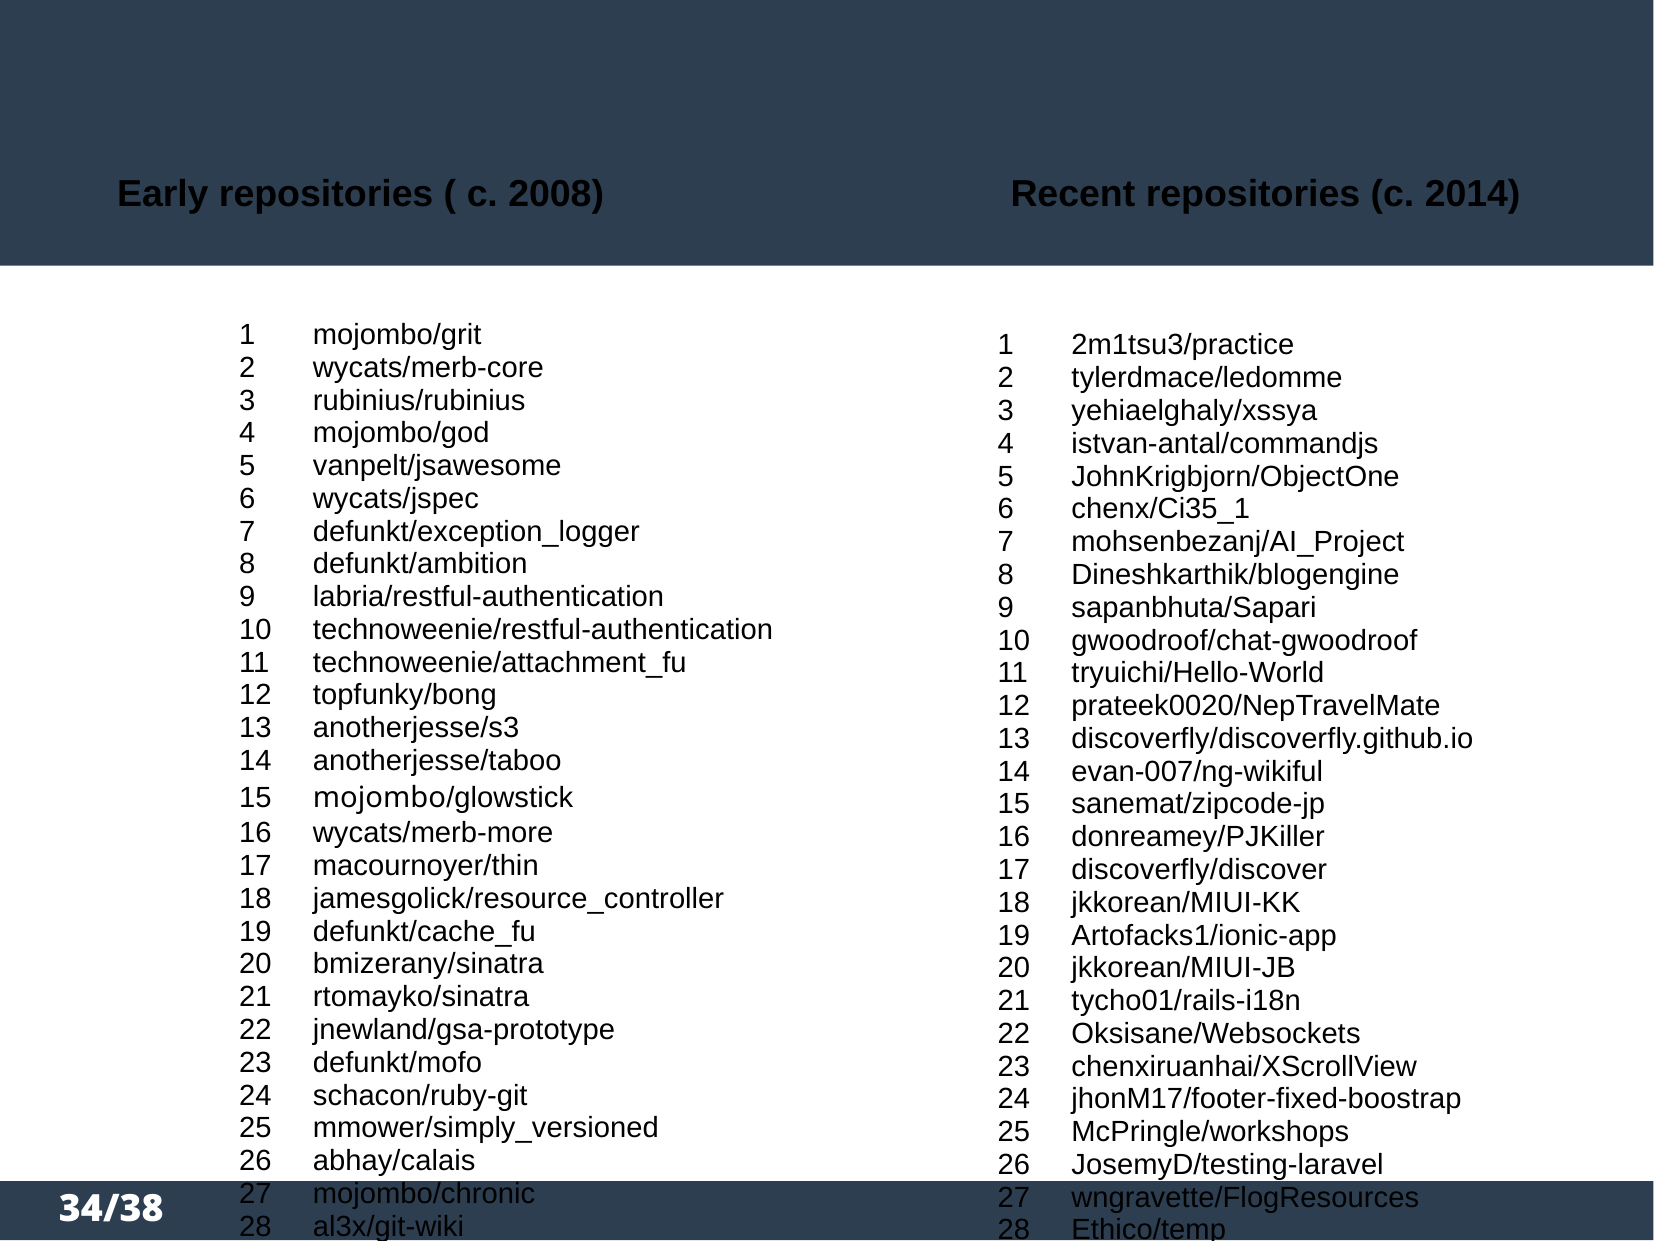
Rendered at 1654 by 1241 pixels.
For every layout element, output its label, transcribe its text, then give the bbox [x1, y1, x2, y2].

text_box Early repositories ( c. 2008) [102, 165, 620, 223]
text_box 1 2m1tsu3/practice 2 tylerdmace/ledomme 3 yehiaelghaly/xssya 4 istvan-antal/commandjs 5 JohnKrigbjorn/ObjectOne 6 chenx/Ci35_1 7 mohsenbezanj/AI_Project 8 Dineshkarthik/blogengine 9 sapanbhuta/Sapari 10 gwoodroof/chat-gwoodroof 11 tryuichi/Hello-World 12 prateek0020/NepTravelMate 13 discoverfly/discoverfly.github.io 14 evan-007/ng-wikiful 15 sanemat/zipcode-jp 16 donreamey/PJKiller 17 discoverfly/discover 18 jkkorean/MIUI-KK 19 Artofacks1/ionic-app 20 jkkorean/MIUI-JB 21 tycho01/rails-i18n 22 Oksisane/Websockets 23 chenxiruanhai/XScrollView 24 jhonM17/footer-fixed-boostrap 25 McPringle/workshops 26 JosemyD/testing-laravel 27 wngravette/FlogResources 28 Ethico/temp 29 Tripod2K/cse223p 30 Parbhat/tango_with_django_1.6 31 ManuelAlanis/ios 32 kowito/pnxstudio 33 raimana/activiti_merger 34 dylanling/connect_four 35 vipseo2014/game-cho-android 36 dylanling/connect 37 analoq/temvoc 38 a554b554/algorithm-competition 39 a7657z/12306_2 40 scwuhao/jumpybloc 41 jjfine/post_mail 42 h4di/PROYEK-TKPPL 43 EXOgreen/TwitchBot 44 ericcarpenterle/creepcreep 45 pt1490/ubuntu-example 46 tstrimple/cookie-parser 47 AngAven/Pulse 48 lyc4n/lyc4n.github.io 49 drjwhut/elebldc 50 mivim/fosiness [982, 321, 1505, 1241]
text_box 1 mojombo/grit 2 wycats/merb-core 3 rubinius/rubinius 4 mojombo/god 5 vanpelt/jsawesome 6 wycats/jspec 7 defunkt/exception_logger 8 defunkt/ambition 9 labria/restful-authentication 10 technoweenie/restful-authentication 11 technoweenie/attachment_fu 12 topfunky/bong 13 anotherjesse/s3 14 anotherjesse/taboo 15 mojombo/glowstick 16 wycats/merb-more 17 macournoyer/thin 18 jamesgolick/resource_controller 19 defunkt/cache_fu 20 bmizerany/sinatra 21 rtomayko/sinatra 22 jnewland/gsa-prototype 23 defunkt/mofo 24 schacon/ruby-git 25 mmower/simply_versioned 26 abhay/calais 27 mojombo/chronic 28 al3x/git-wiki 29 schacon/git-wiki 30 sr/git-wiki 31 queso/signal-wiki 32 drnic/ruby-on-rails-tmbundle 33 danwrong/low-pro-for-jquery 34 mojombo/yaws 35 grempe/amazon-ec2 36 peterc/switchpipe 37 up_the_irons/ebay4r 38 wycats/merb-plugins 39 atmos/fitter_happier 40 brosner/oebfare 41 cristibalan/braid 42 evilchelu/braid 43 jnicklas/uploadcolumn 44 engineyard/eycap 45 chneukirchen/gitsum 46 brosner/django-mptt 47 technomancy/bus-scheme 48 Caged/groomlake 49 sevenwire/forgery 50 lazyatom/soup [224, 310, 790, 1241]
text_box Recent repositories (c. 2014) [995, 165, 1536, 223]
